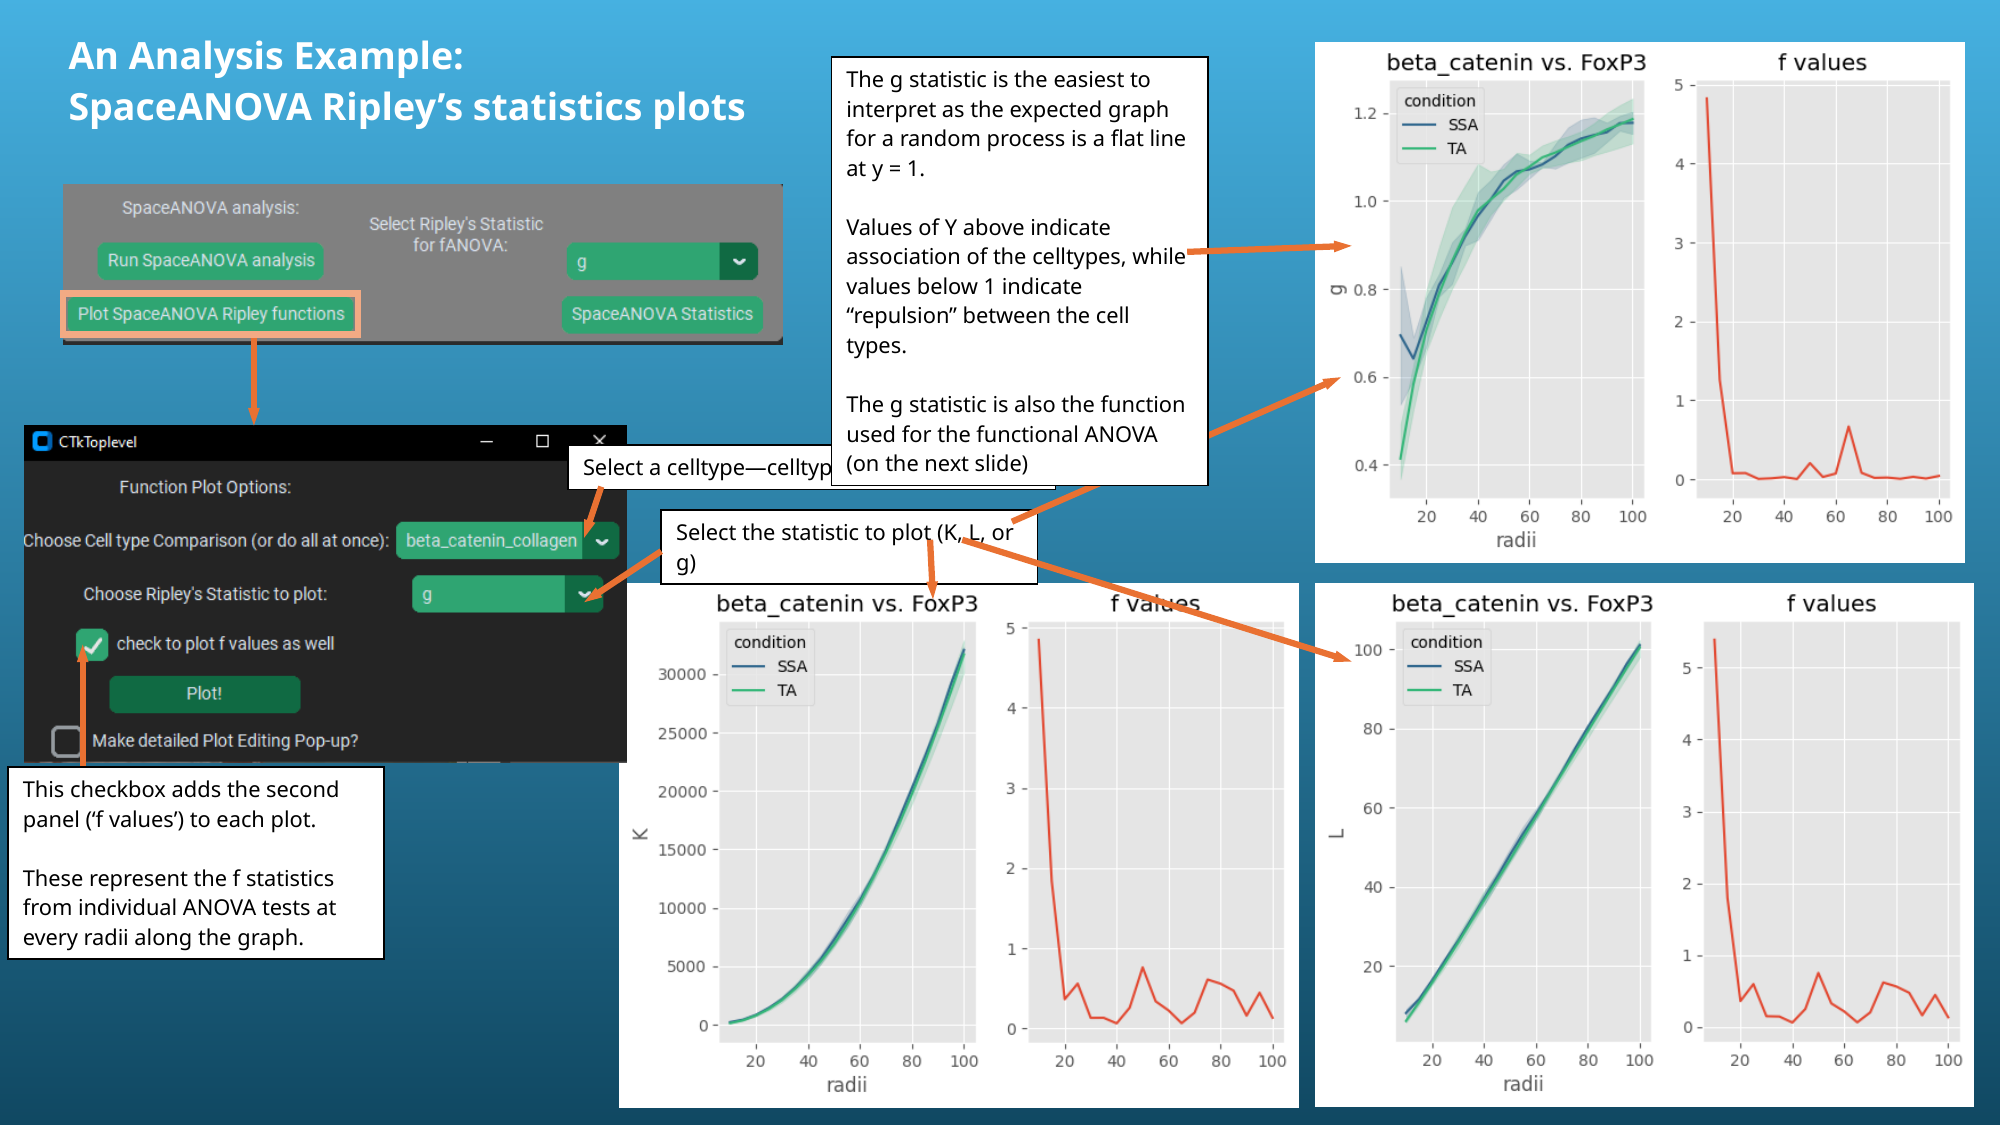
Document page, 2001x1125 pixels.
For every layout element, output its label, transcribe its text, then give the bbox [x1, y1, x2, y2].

text_box Select a celltype—celltype comparison [568, 444, 1056, 487]
text_box Select the statistic to plot (K, L, or g) [661, 509, 1038, 552]
picture [1315, 42, 1965, 563]
picture [1115, 583, 1299, 641]
picture [24, 425, 1299, 1108]
text_box The g statistic is the easiest to interpret as the expected graph for a random process is a flat line at y = 1. Values of Y above indicate association of the celltypes, while values below 1 indicate “repulsion” between the cell types. The g statistic is also the function used for the functional ANOVA (on the next slide) [831, 56, 1208, 396]
text_box An Analysis Example: SpaceANOVA Ripley’s statistics plots [53, 21, 849, 128]
picture [66, 297, 355, 331]
picture [63, 185, 783, 345]
picture [63, 338, 251, 345]
text_box This checkbox adds the second panel (‘f values’) to each plot. These represent the f statistics from individual ANOVA tests at every radii along the graph. [7, 766, 385, 942]
picture [1315, 583, 1974, 1107]
